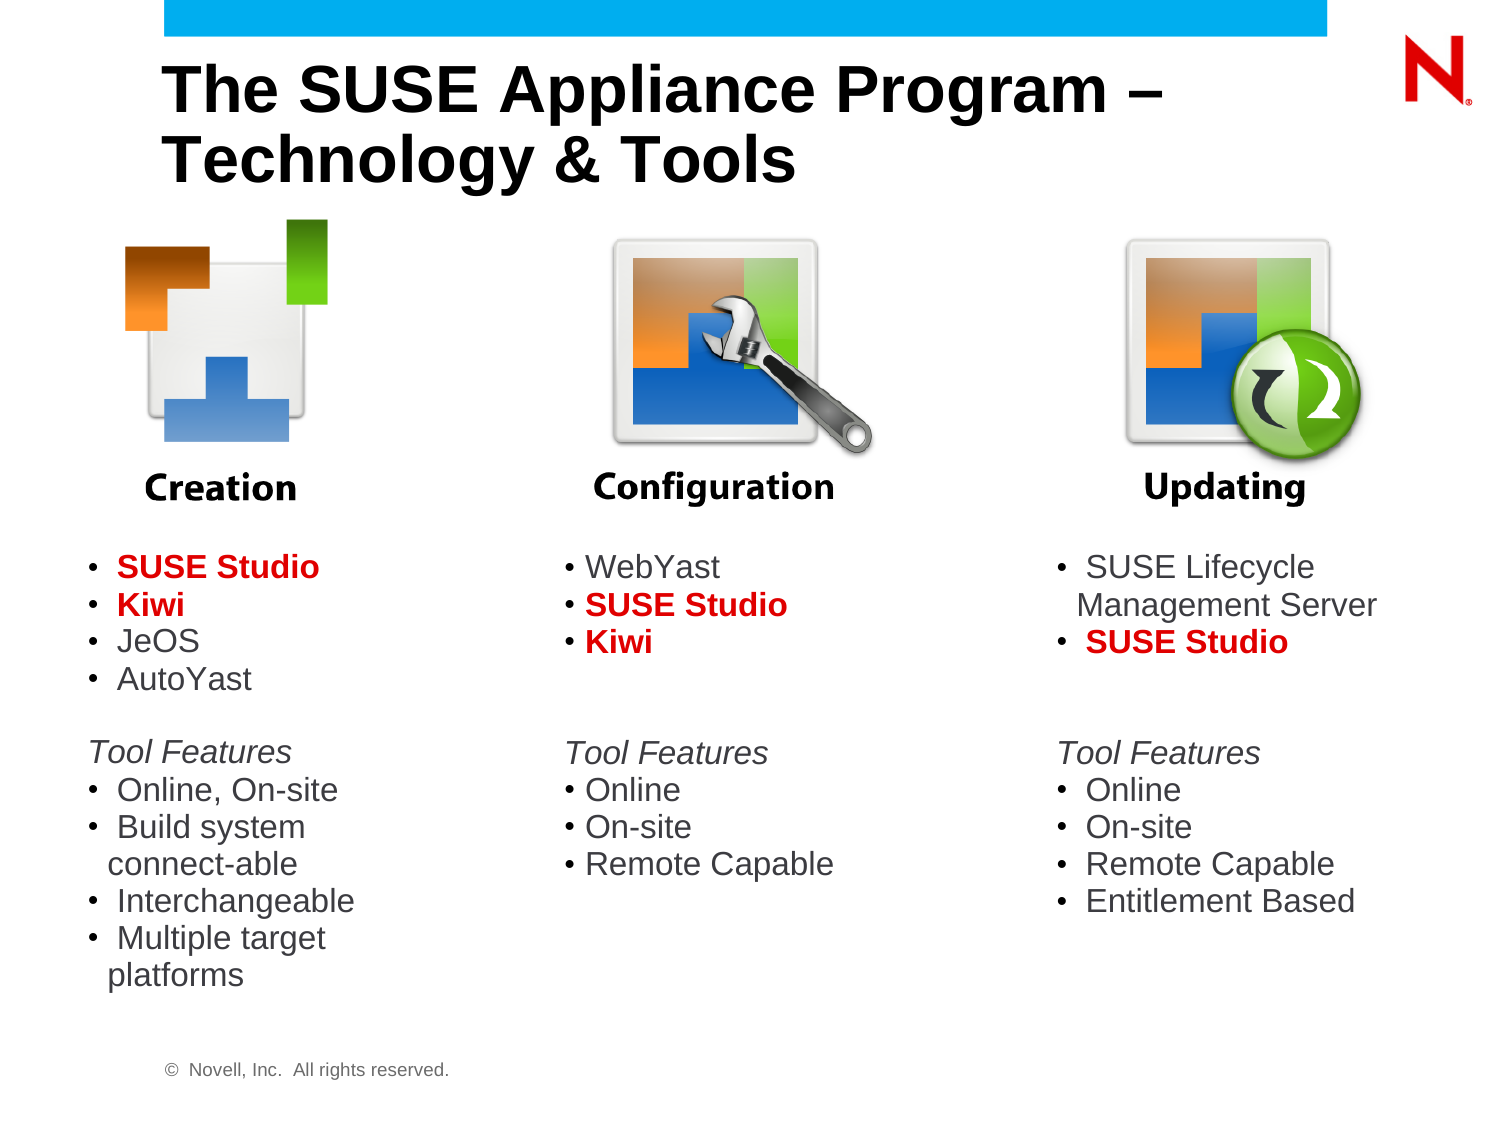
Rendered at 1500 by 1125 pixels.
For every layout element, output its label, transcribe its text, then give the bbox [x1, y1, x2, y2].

picture [1121, 235, 1375, 507]
picture [1403, 32, 1473, 107]
picture [594, 235, 877, 507]
text_box WebYast SUSE Studio Kiwi Tool Features Online On-site Remote Capable [564, 546, 907, 964]
picture [125, 219, 328, 501]
text_box The SUSE Appliance Program – Technology & Tools [161, 41, 1383, 205]
text_box SUSE Studio Kiwi JeOS AutoYast Tool Features Online, On-site Build system connect-able Interchangeable Multiple target platforms [85, 546, 428, 1038]
text_box SUSE Lifecycle Management Server SUSE Studio Tool Features Online On-site Remote Capable Entitlement Based [1054, 546, 1397, 964]
